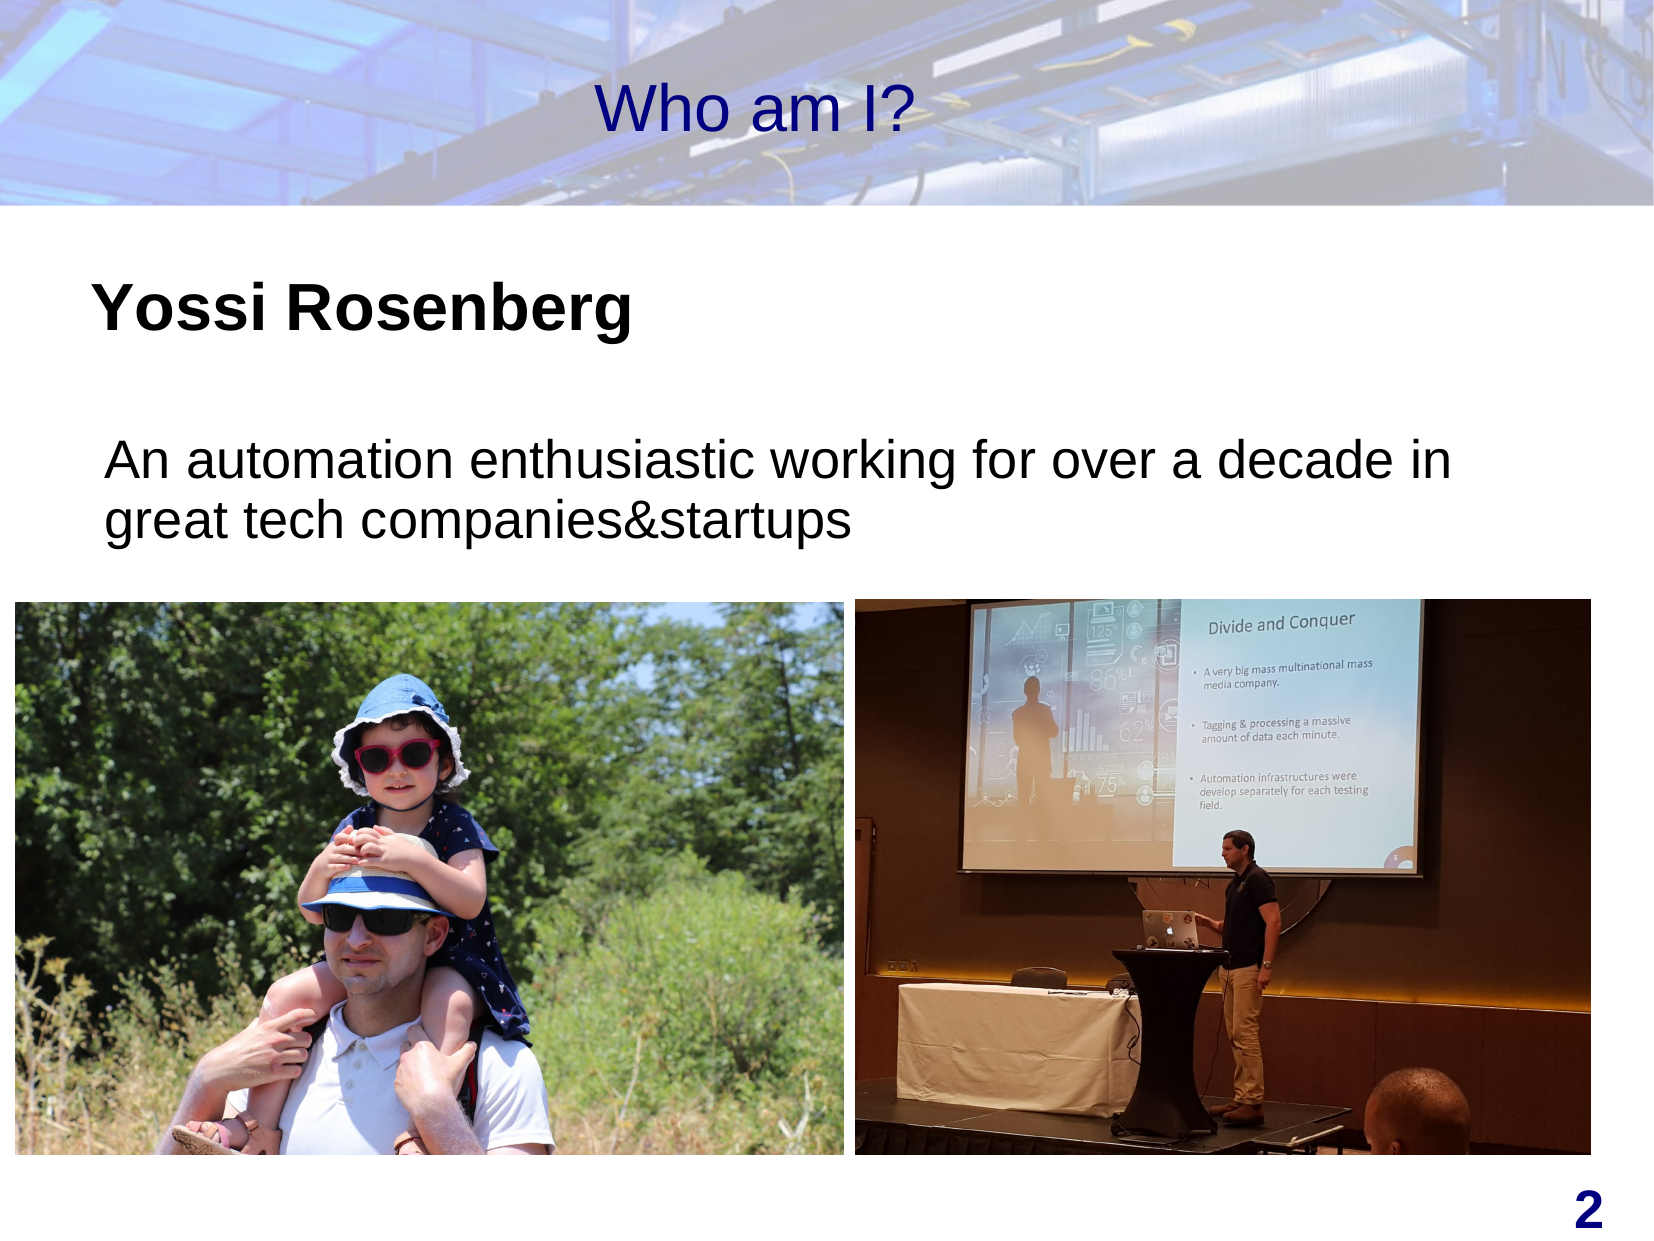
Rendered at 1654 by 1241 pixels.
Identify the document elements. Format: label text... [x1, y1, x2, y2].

picture [0, 0, 1654, 1241]
title Who am I? [11, 2, 1500, 210]
text_box An automation enthusiastic working for over a decade in great tech companies&startups [90, 422, 1512, 559]
subtitle Yossi Rosenberg [90, 220, 1546, 391]
text_box 2 [1560, 1104, 1629, 1241]
